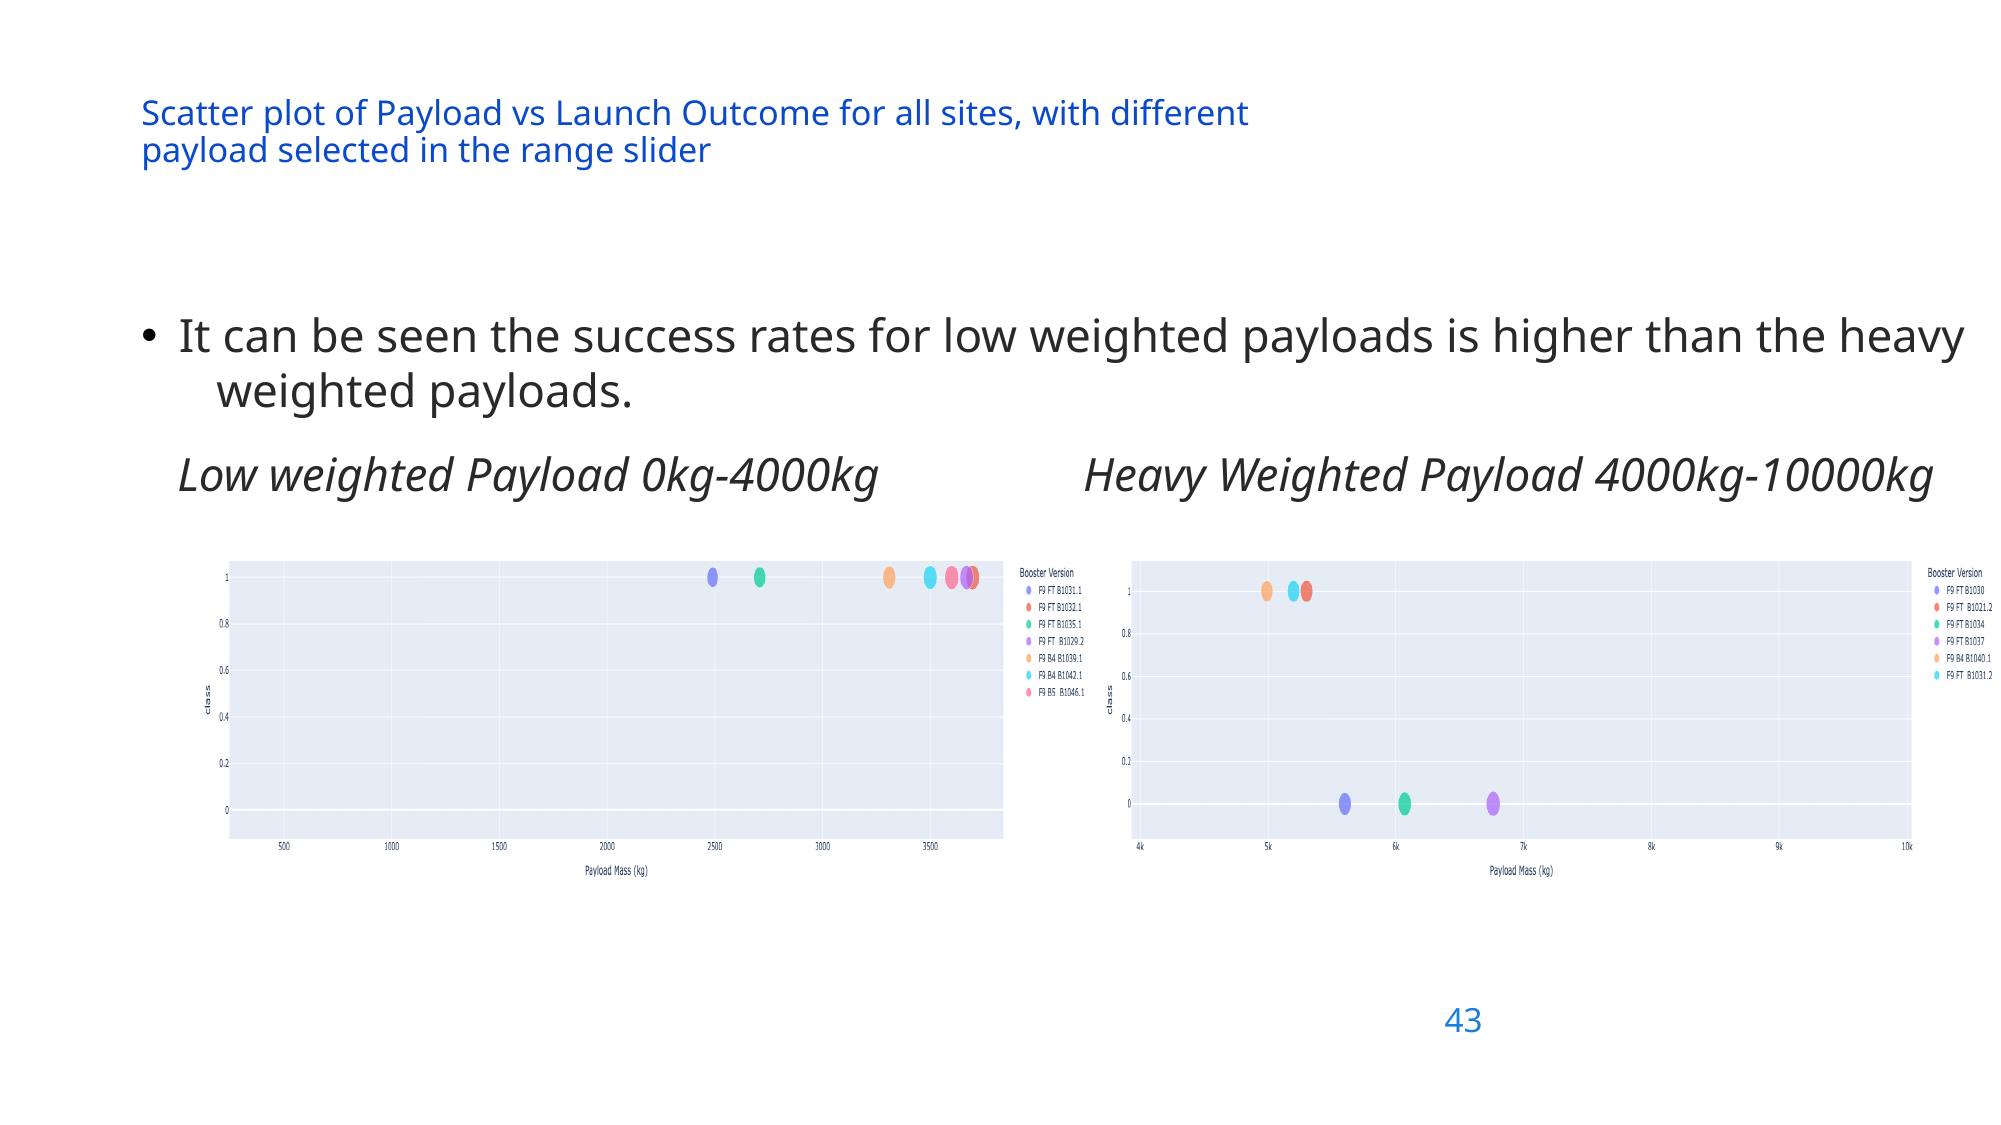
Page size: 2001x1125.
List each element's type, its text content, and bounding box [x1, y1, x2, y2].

text_box Scatter plot of Payload vs Launch Outcome for all sites, with different payload selected in the range slider [126, 88, 1852, 179]
picture [190, 507, 2000, 910]
slide_number 43 [1429, 1021, 1880, 1055]
list It can be seen the success rates for low weighted payloads is higher than the heavy weighted payloads. Low weighted Payload 0kg-4000kg Heavy Weighted Payload 4000kg-10000kg [126, 299, 2000, 1021]
